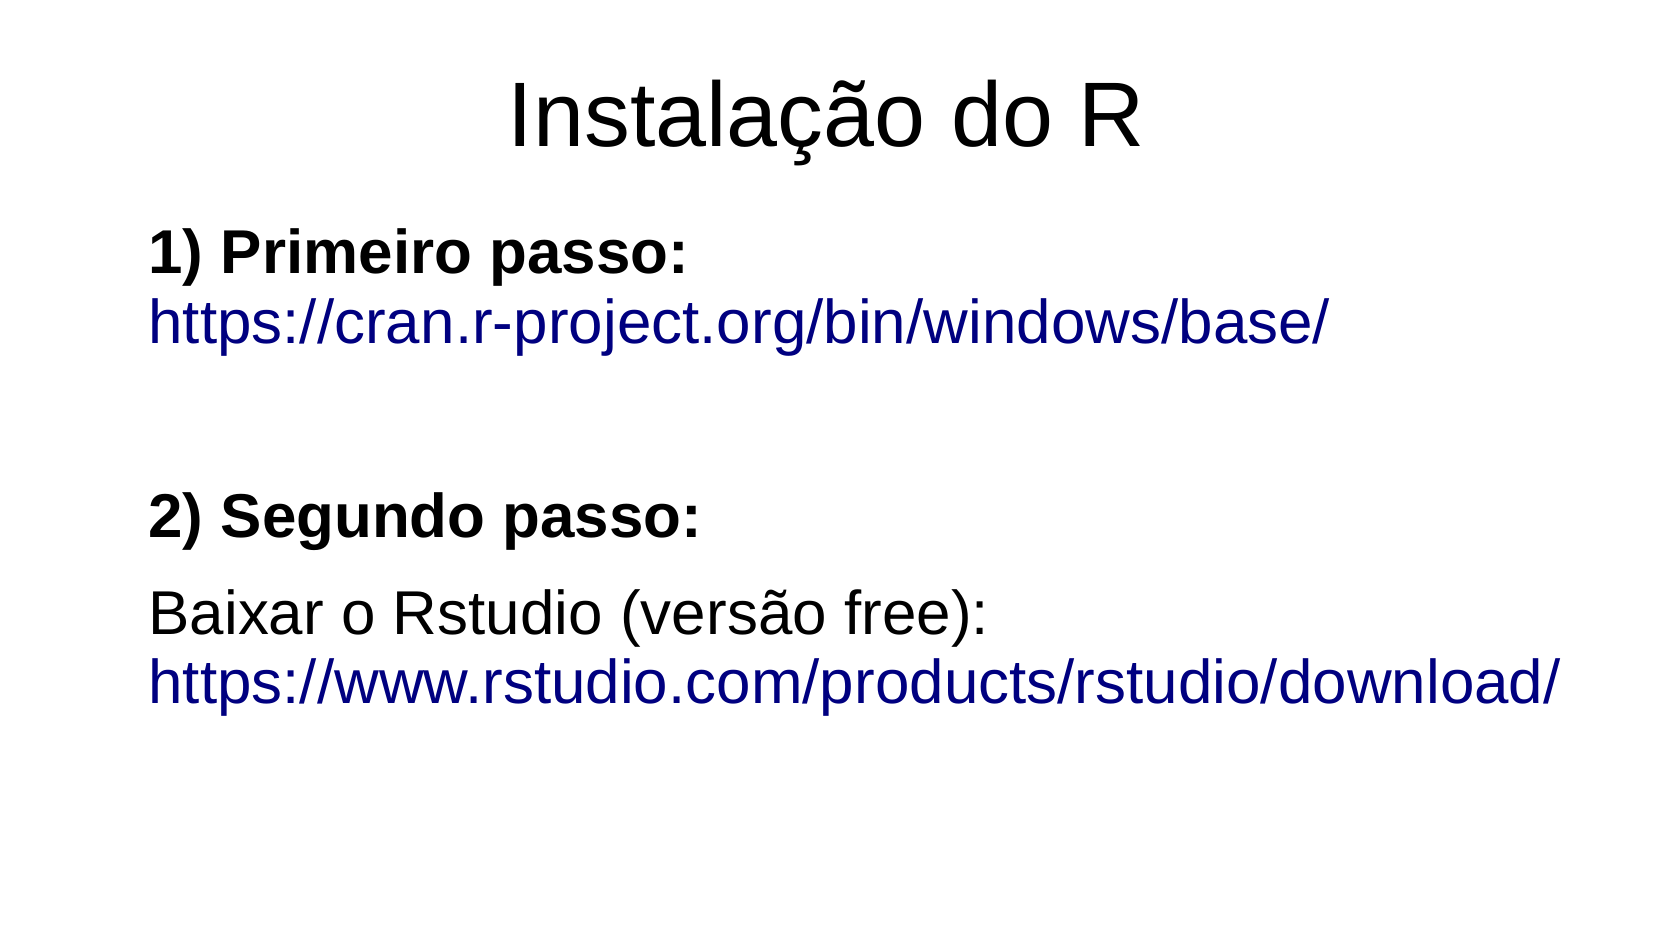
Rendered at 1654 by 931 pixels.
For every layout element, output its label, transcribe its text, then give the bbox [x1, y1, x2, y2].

list 1) Primeiro passo: https://cran.r-project.org/bin/windows/base/ 2) Segundo passo: Baixar o Rstudio (versão free): https://www.rstudio.com/products/rstudio/download/ [82, 217, 1571, 758]
title Instalação do R [82, 37, 1571, 193]
